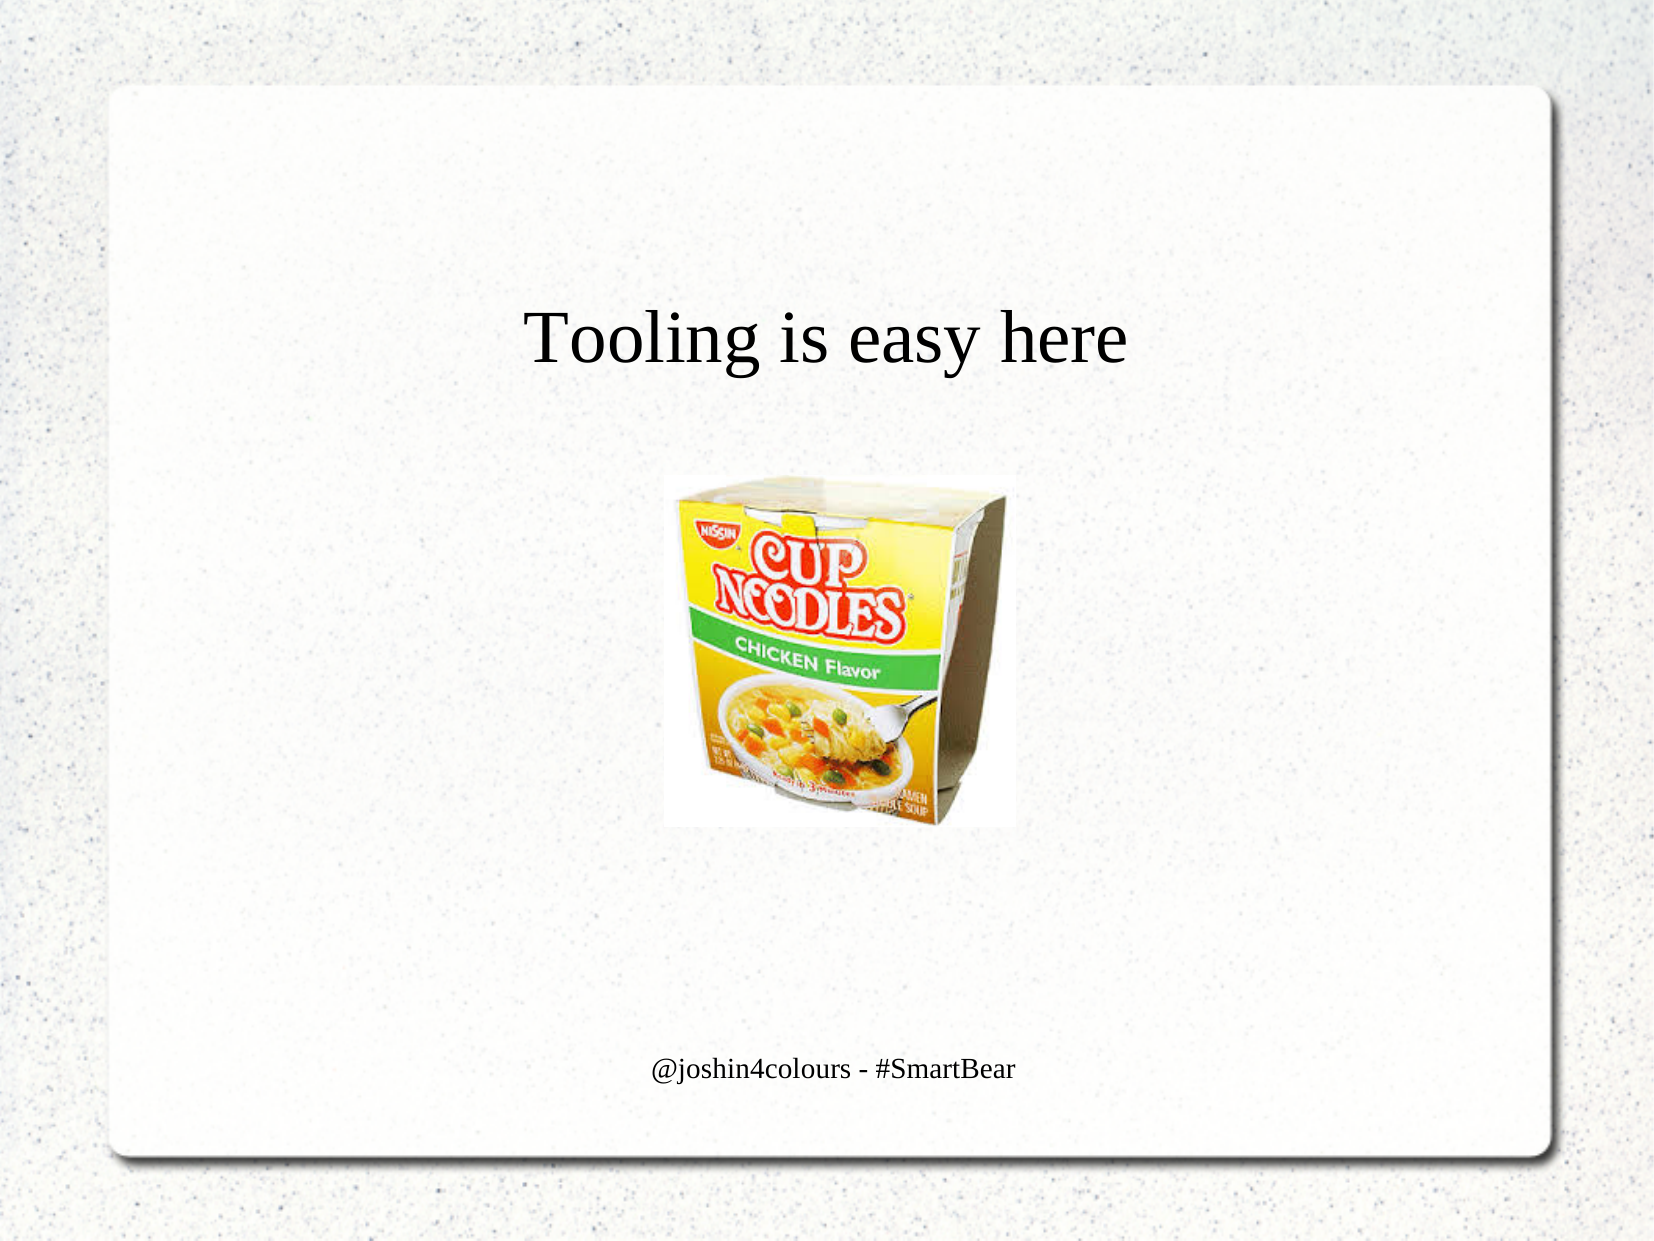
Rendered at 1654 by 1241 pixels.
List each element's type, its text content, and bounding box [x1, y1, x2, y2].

picture [0, 0, 1654, 1241]
subtitle Tooling is easy here [147, 295, 1506, 960]
